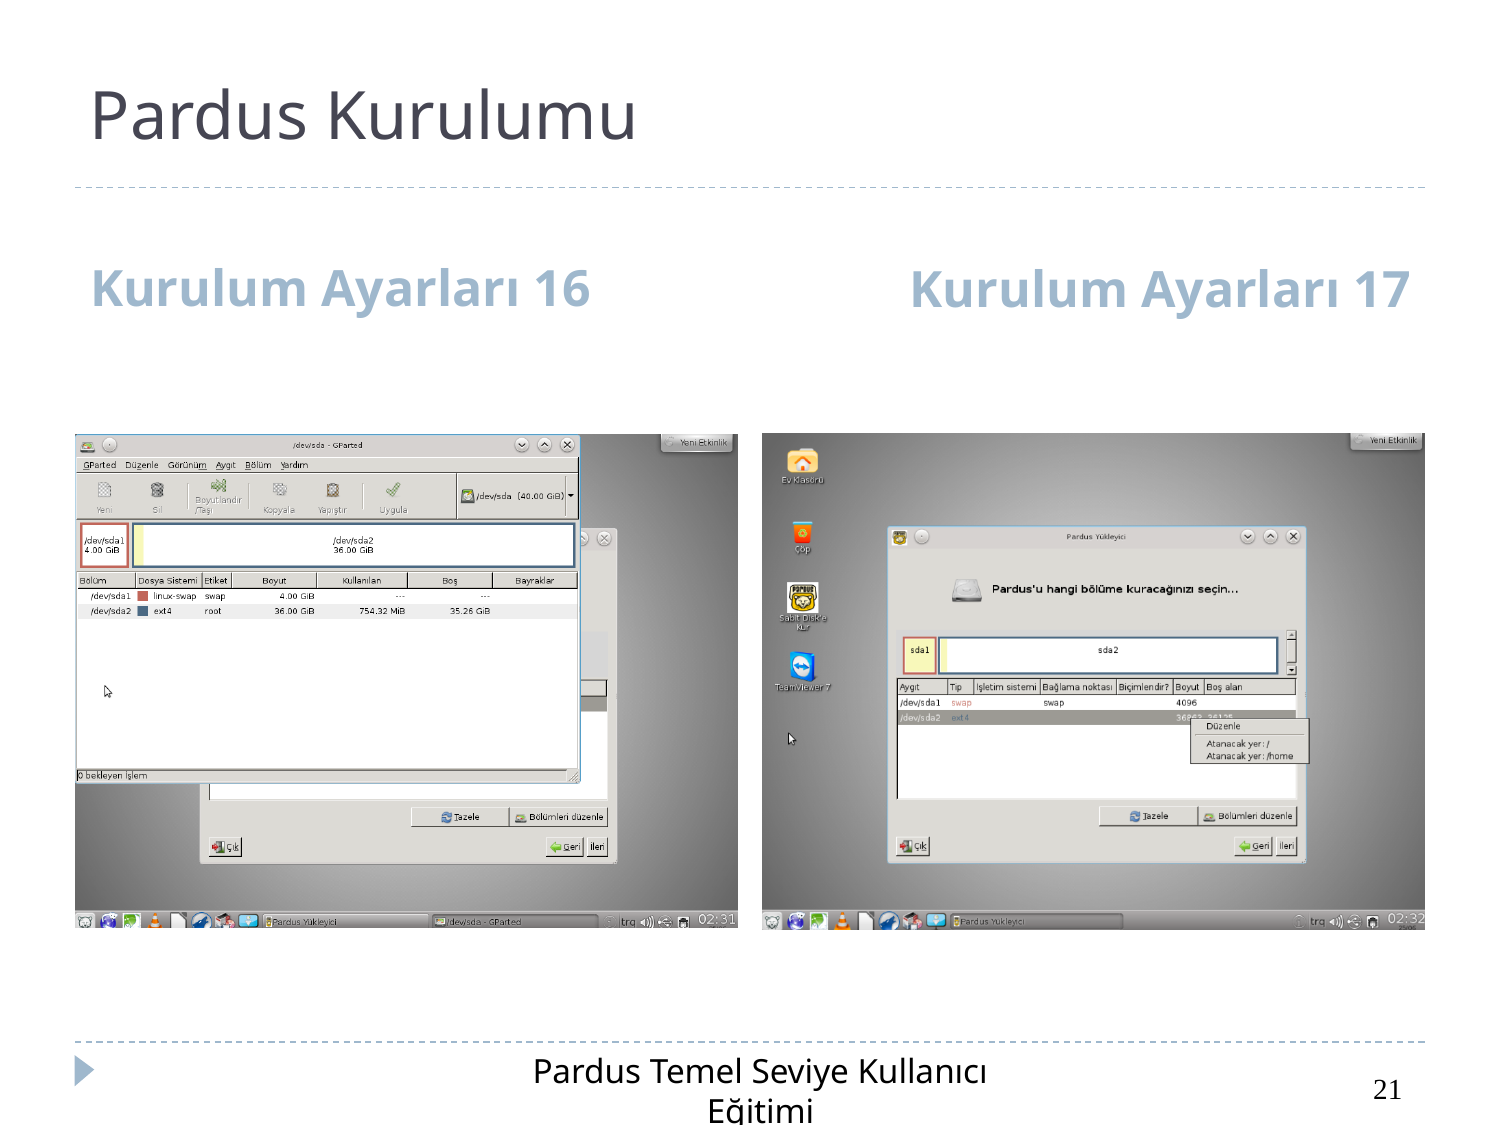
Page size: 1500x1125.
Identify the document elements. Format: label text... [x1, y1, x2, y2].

picture [75, 434, 738, 928]
list Kurulum Ayarları 17 [762, 212, 1426, 325]
picture [762, 433, 1425, 930]
title Pardus Kurulumu [75, 37, 1425, 188]
list Kurulum Ayarları 16 [75, 210, 738, 324]
